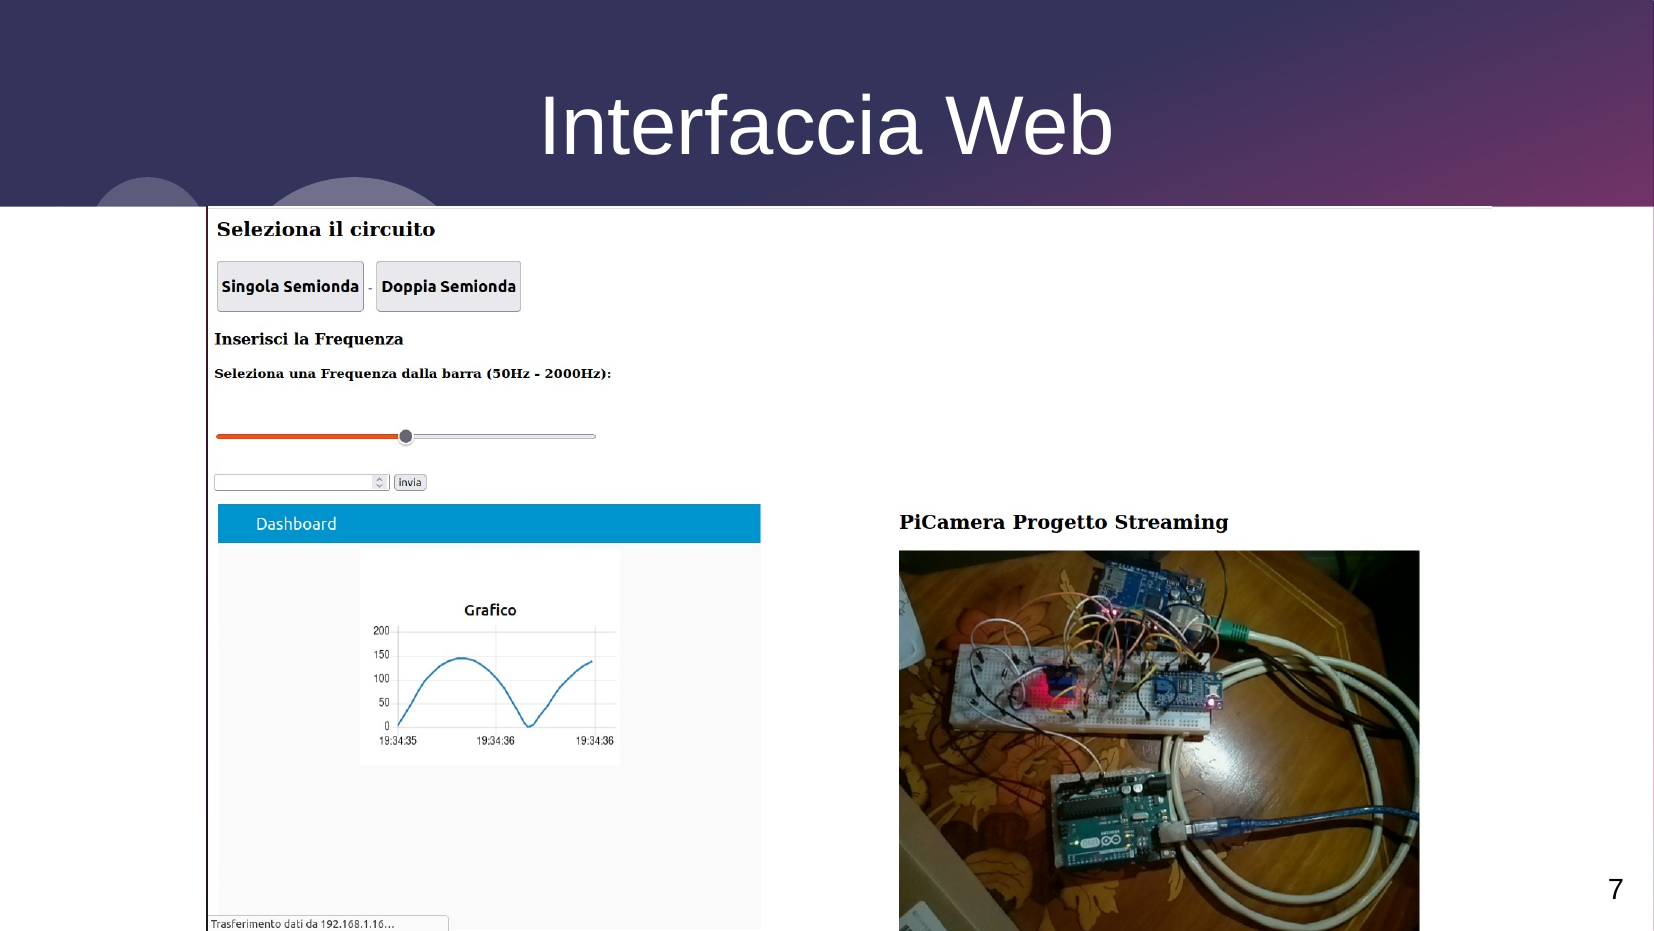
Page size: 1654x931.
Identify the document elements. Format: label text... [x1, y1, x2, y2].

picture [206, 206, 1492, 931]
title Interfaccia Web [88, 44, 1565, 207]
